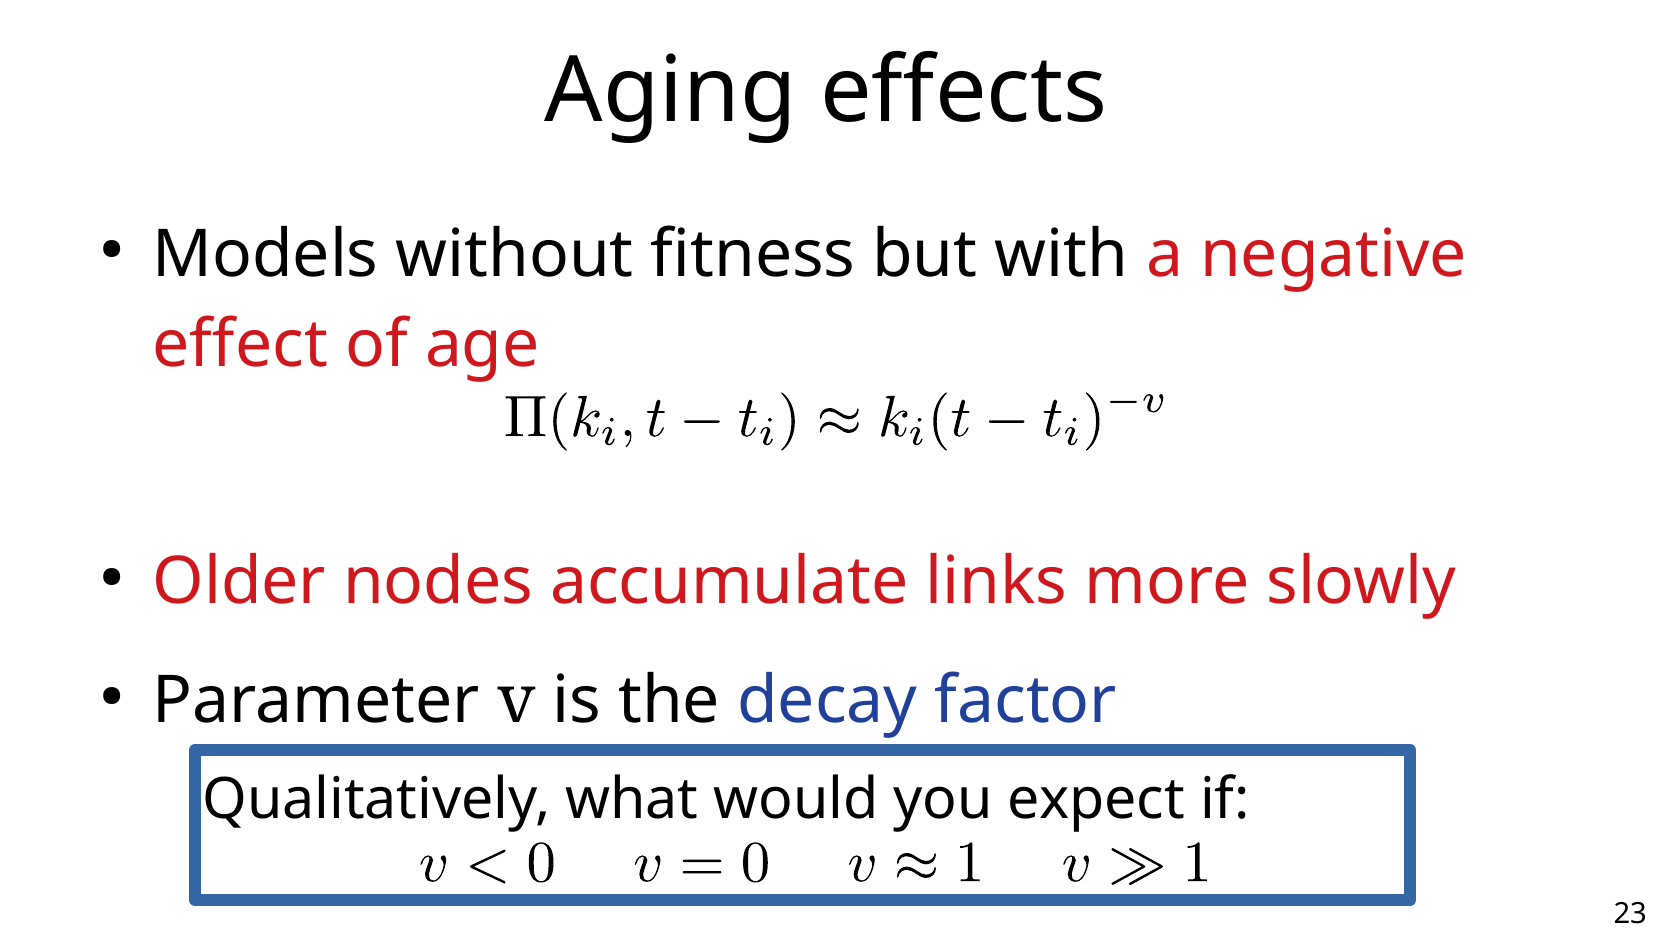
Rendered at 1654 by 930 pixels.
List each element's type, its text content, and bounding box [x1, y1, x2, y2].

text_box [418, 842, 1212, 886]
list Models without fitness but with a negative effect of age Older nodes accumulate links more slowly Parameter v is the decay factor [82, 205, 1571, 746]
text_box [503, 386, 1167, 451]
list Qualitatively, what would you expect if: [195, 750, 1411, 901]
title Aging effects [82, 7, 1571, 166]
